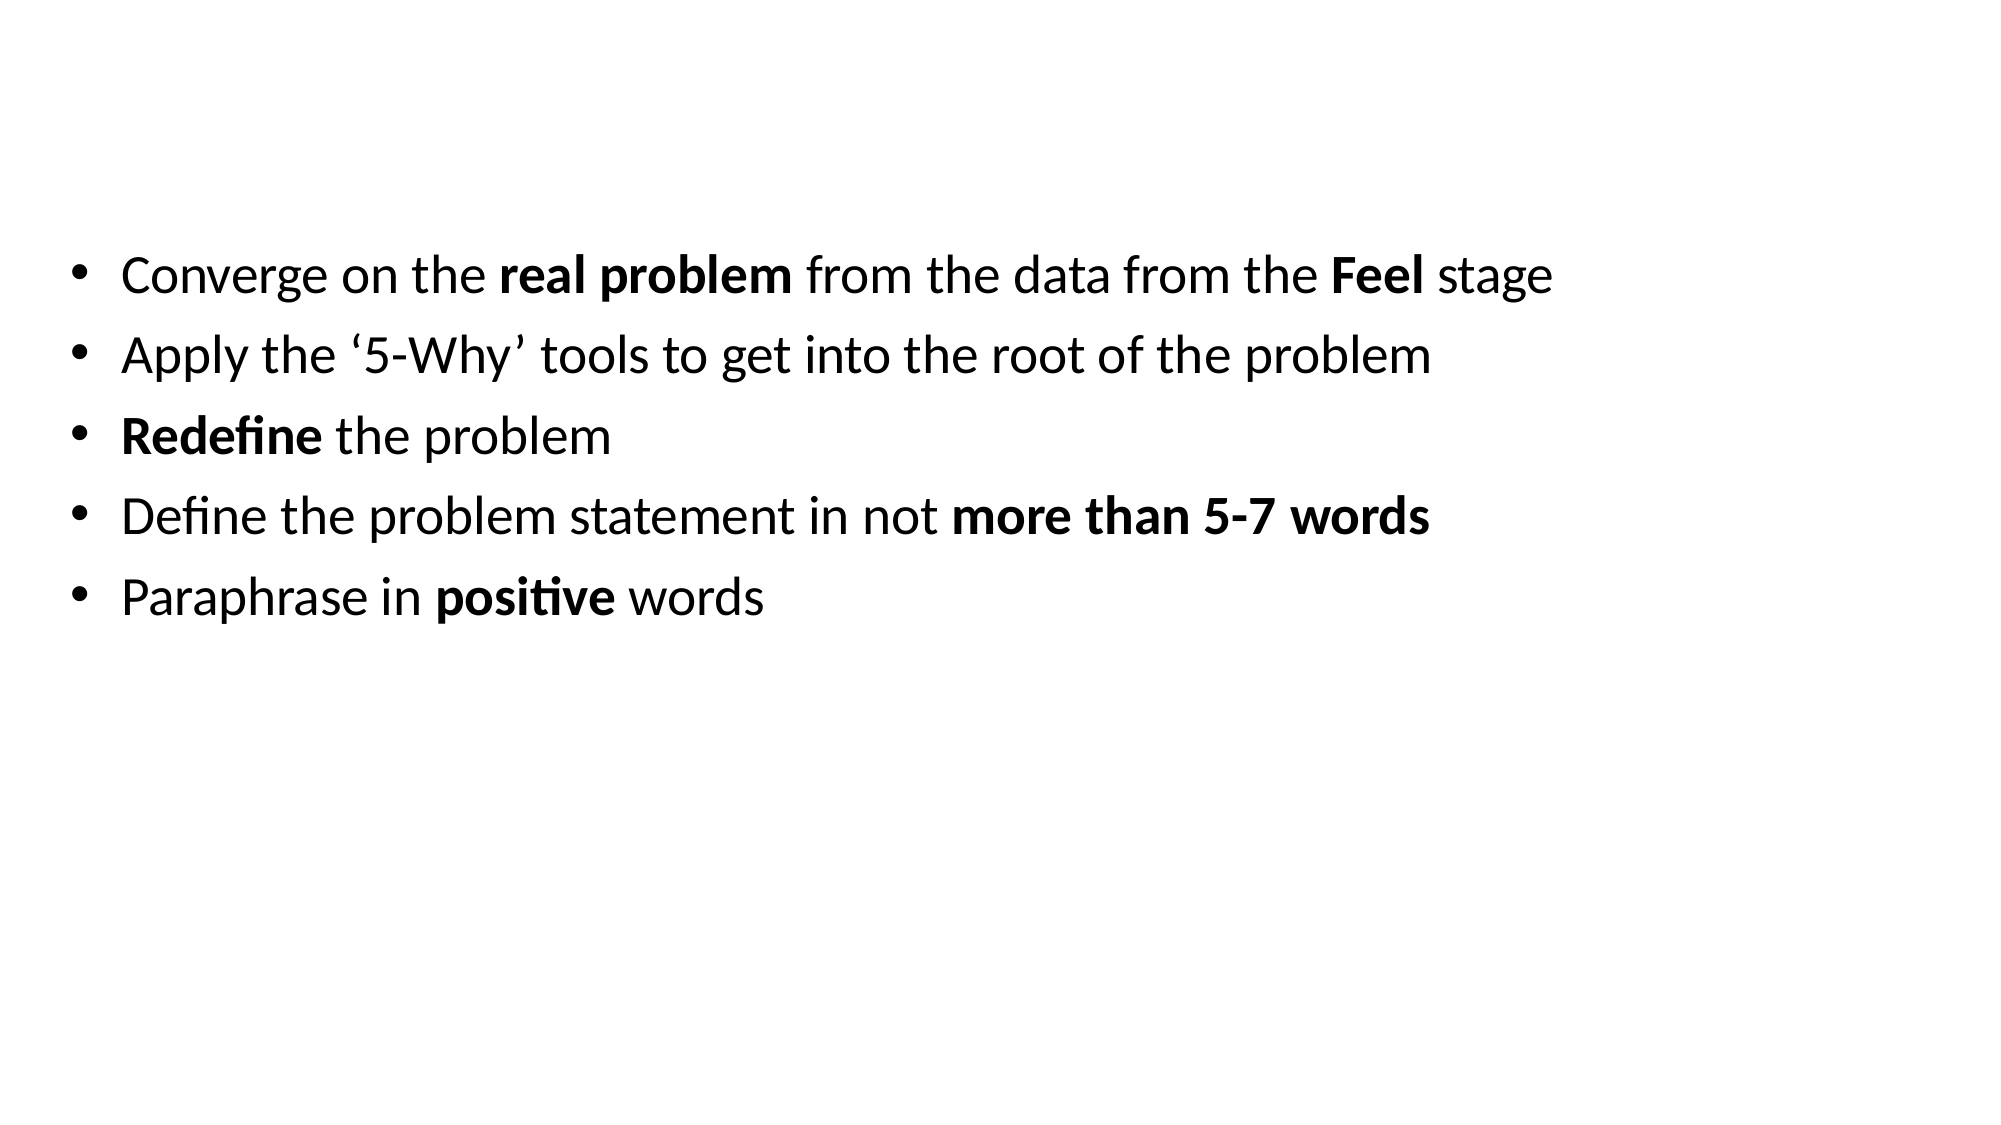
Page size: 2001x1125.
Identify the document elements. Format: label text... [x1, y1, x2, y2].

text_box Converge on the real problem from the data from the Feel stage Apply the ‘5-Why’ tools to get into the root of the problem Redefine the problem Define the problem statement in not more than 5-7 words Paraphrase in positive words [64, 220, 1917, 634]
